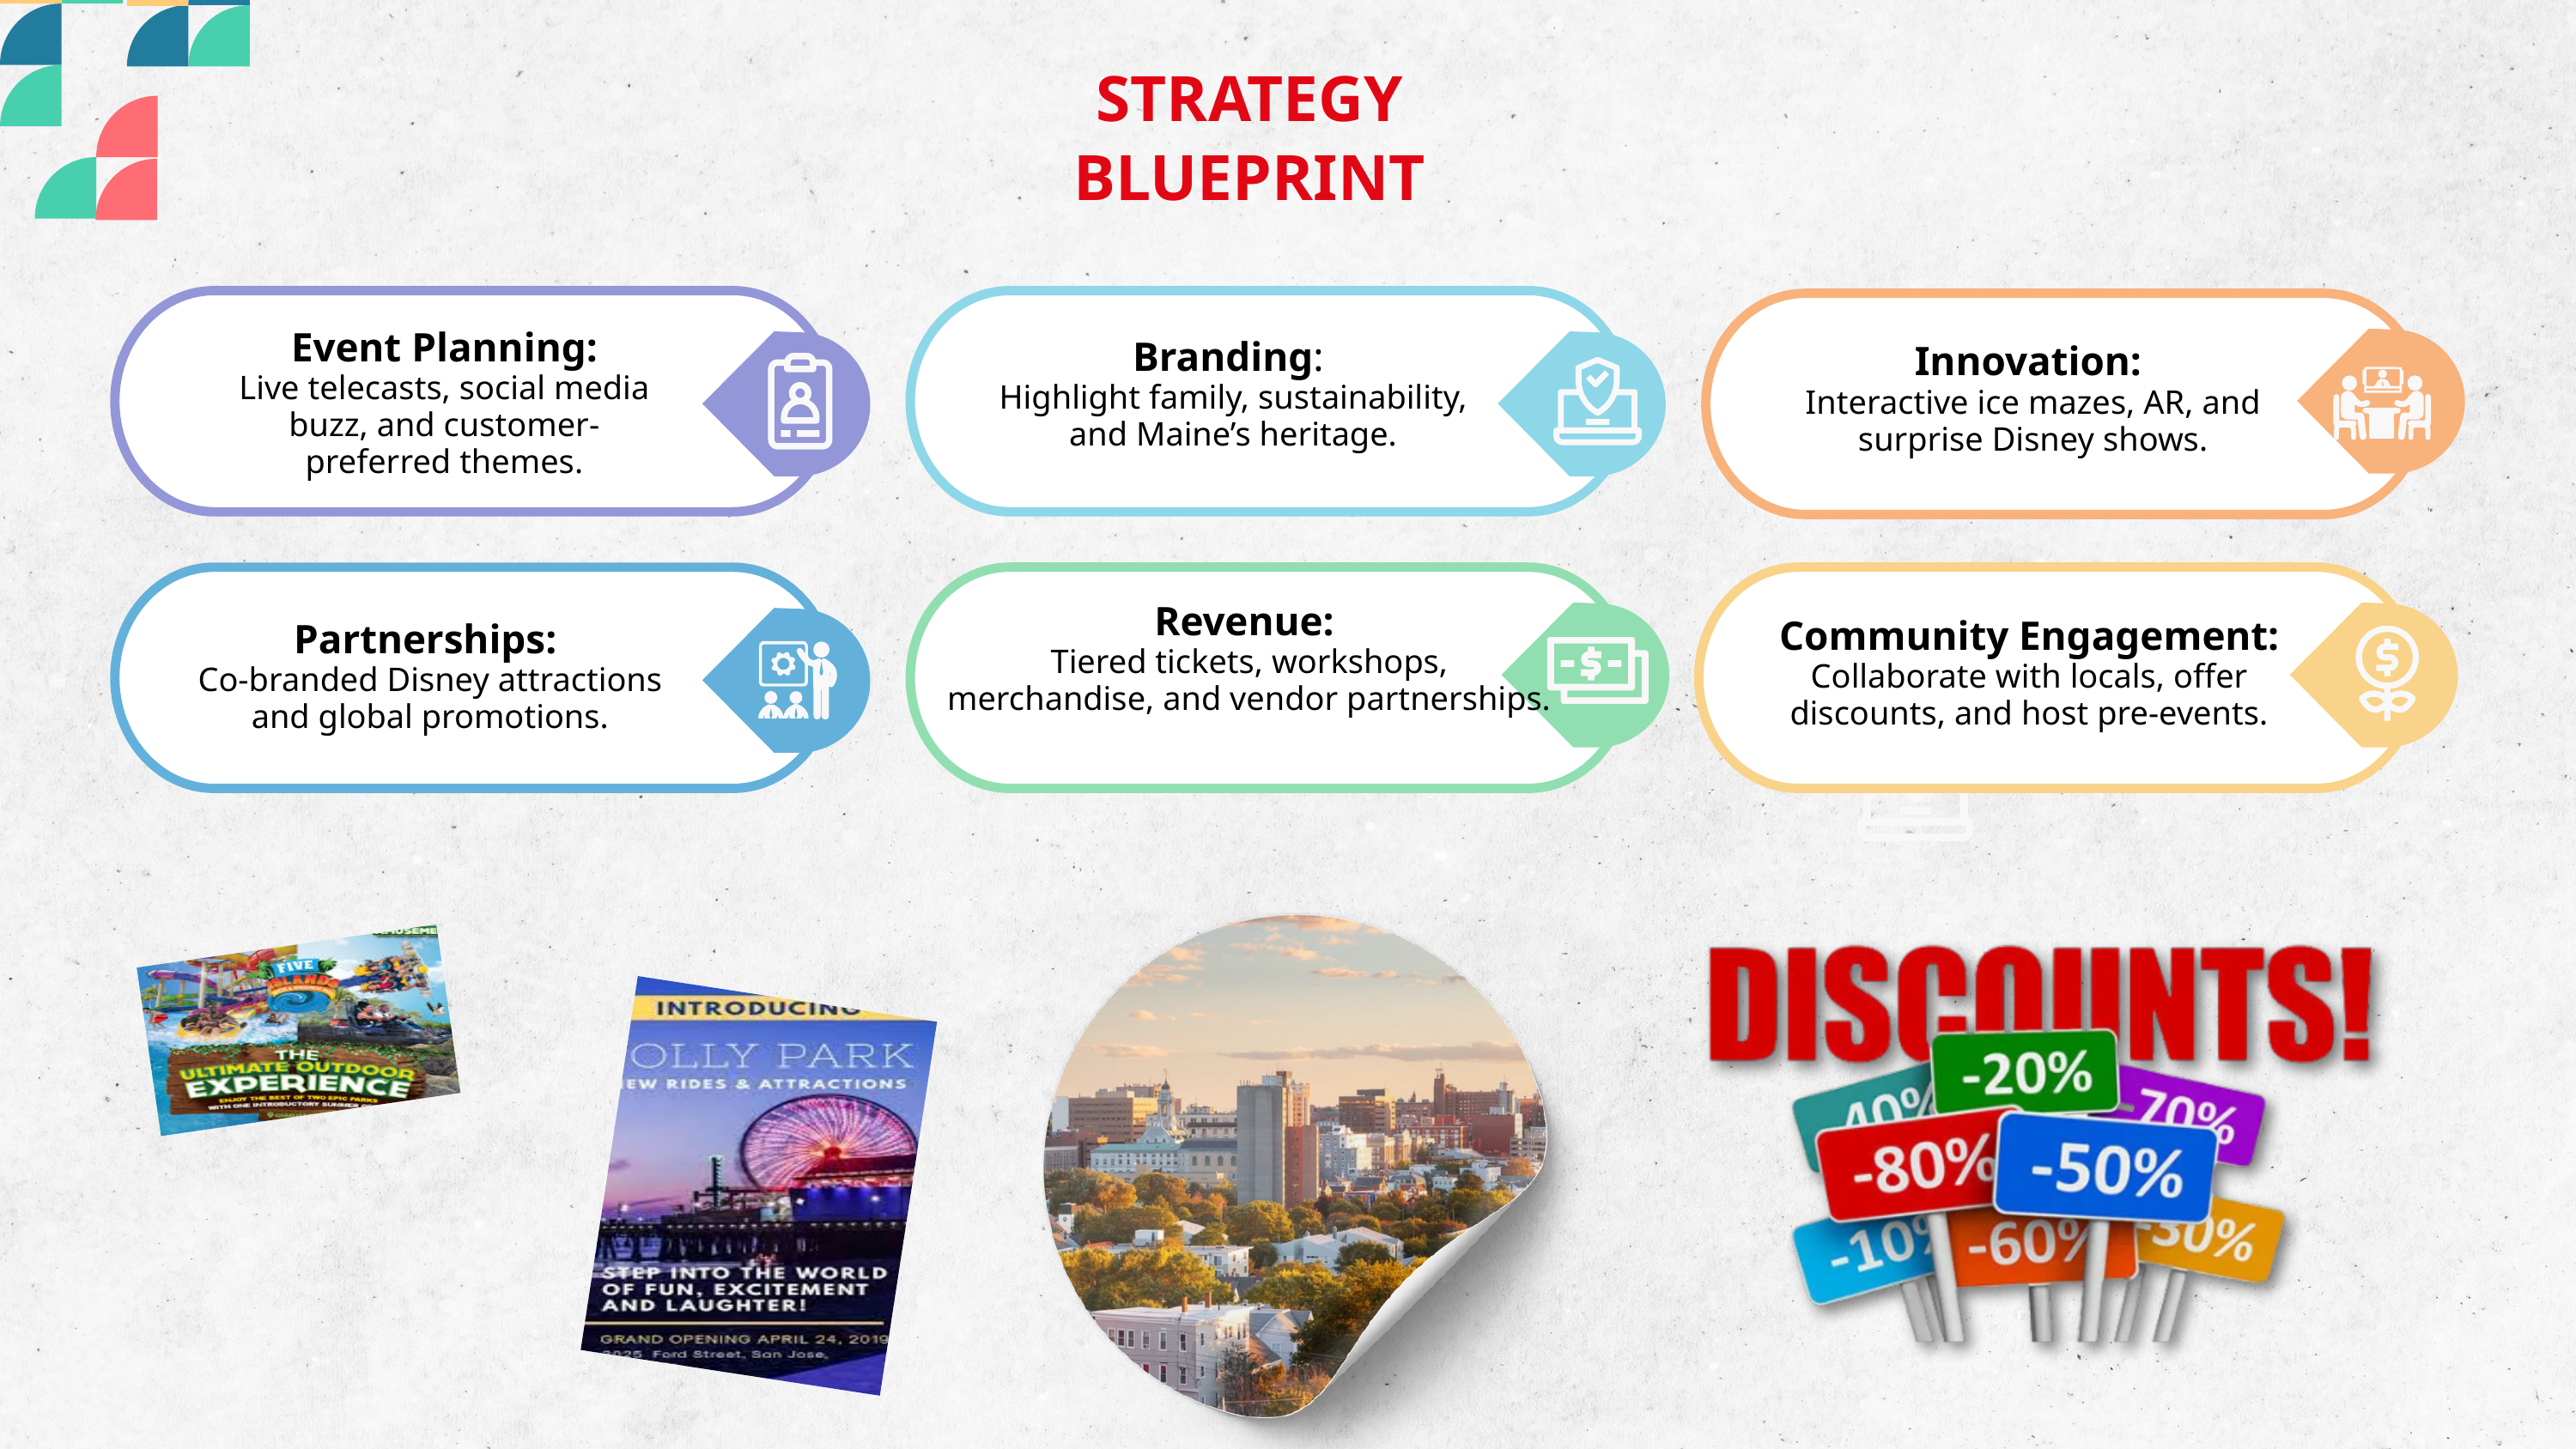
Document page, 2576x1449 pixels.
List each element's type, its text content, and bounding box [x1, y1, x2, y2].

text_box Branding: Highlight family, sustainability, and Maine’s heritage. [975, 334, 1491, 452]
text_box Event Planning: Live telecasts, social media buzz, and customer-preferred themes. [226, 324, 663, 478]
text_box Revenue: Tiered tickets, workshops, merchandise, and vendor partnerships. [945, 598, 1554, 752]
text_box Community Engagement: Collaborate with locals, offer discounts, and host pre-events. [1768, 613, 2290, 731]
text_box Innovation: Interactive ice mazes, AR, and surprise Disney shows. [1789, 339, 2277, 456]
text_box STRATEGY BLUEPRINT [1012, 55, 1487, 221]
text_box [0, 0, 2576, 1449]
text_box Partnerships: Co-branded Disney attractions and global promotions. [177, 616, 684, 734]
